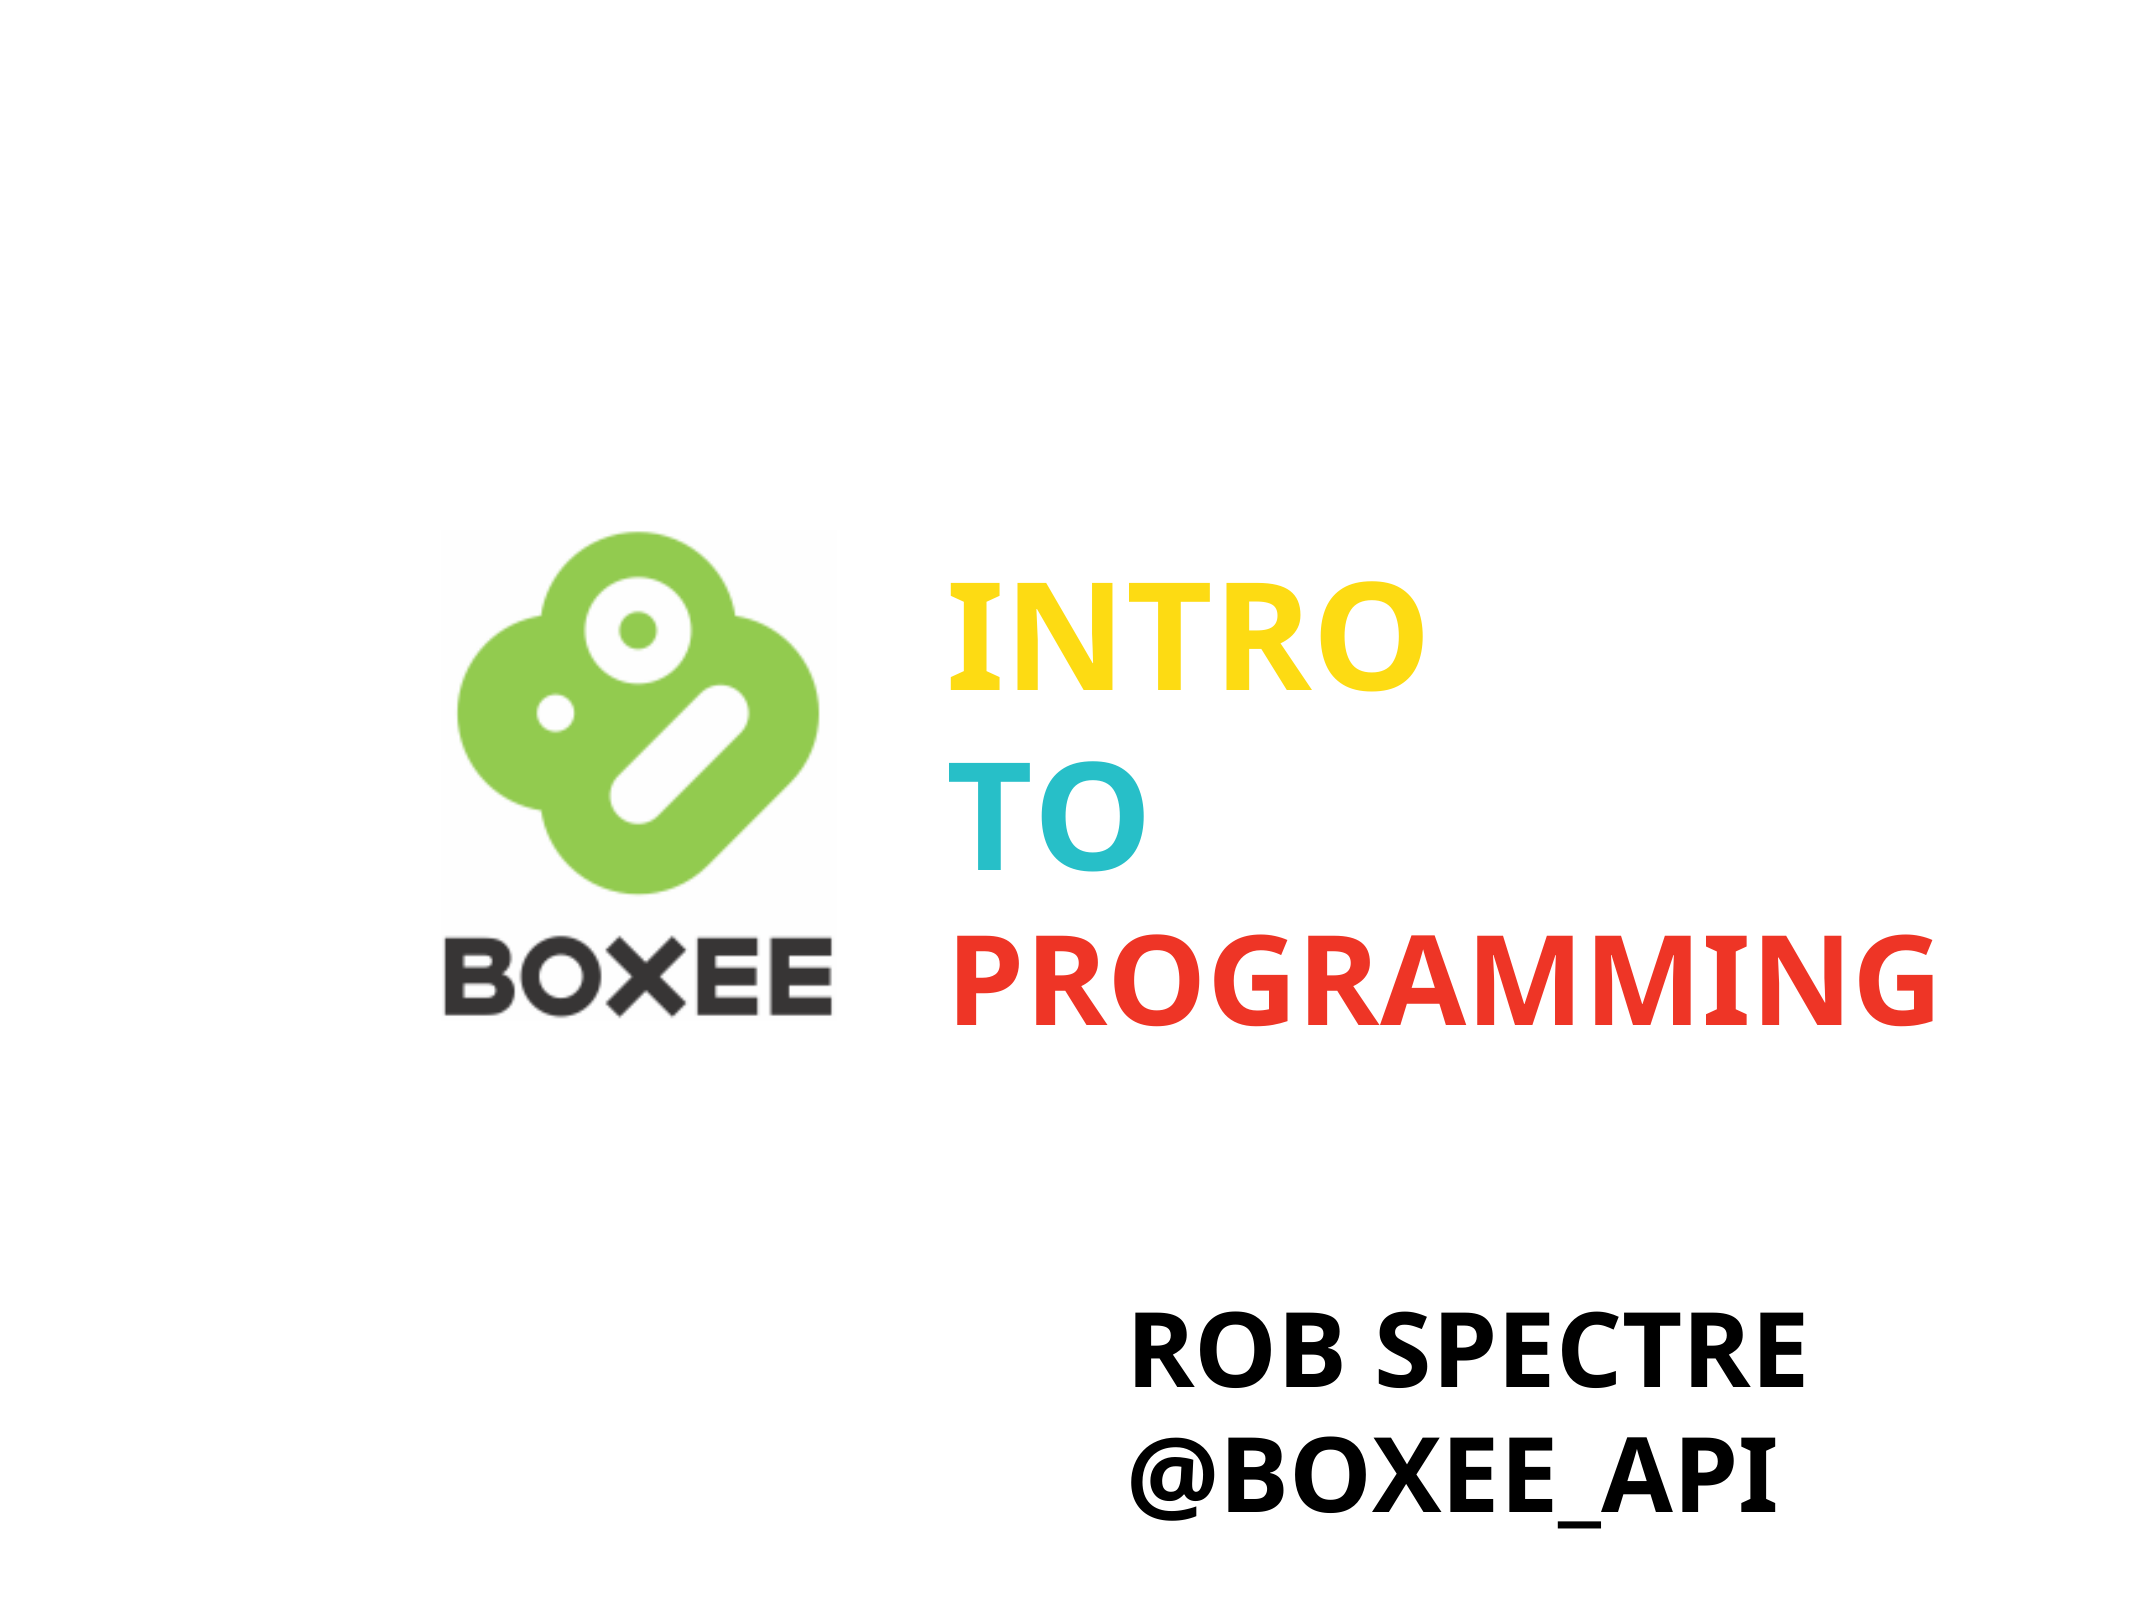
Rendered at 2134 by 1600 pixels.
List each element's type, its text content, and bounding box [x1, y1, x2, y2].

text_box INTRO TO PROGRAMMING [937, 540, 2100, 1143]
text_box ROB SPECTRE @BOXEE_API [1116, 1283, 2069, 1600]
picture [441, 530, 837, 1021]
